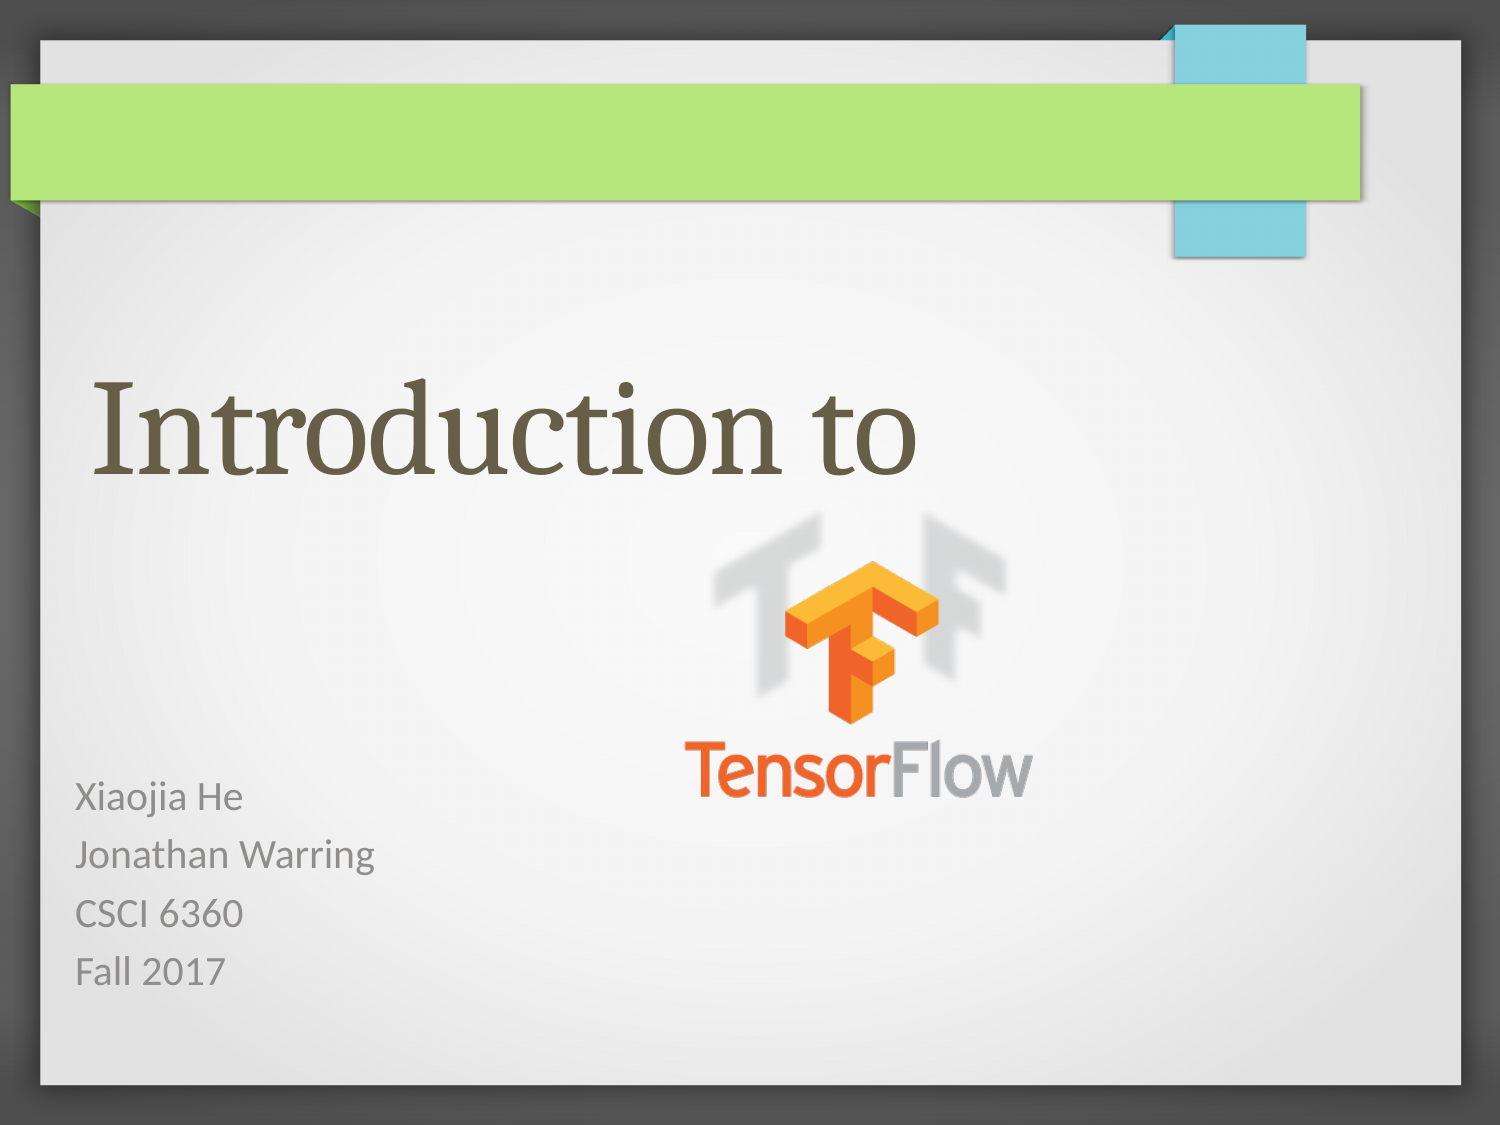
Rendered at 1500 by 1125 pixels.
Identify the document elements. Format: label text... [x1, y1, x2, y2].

picture [0, 0, 1500, 1125]
list Xiaojia He Jonathan Warring CSCI 6360 Fall 2017 [75, 768, 1426, 1081]
title Introduction to [75, 314, 1313, 511]
